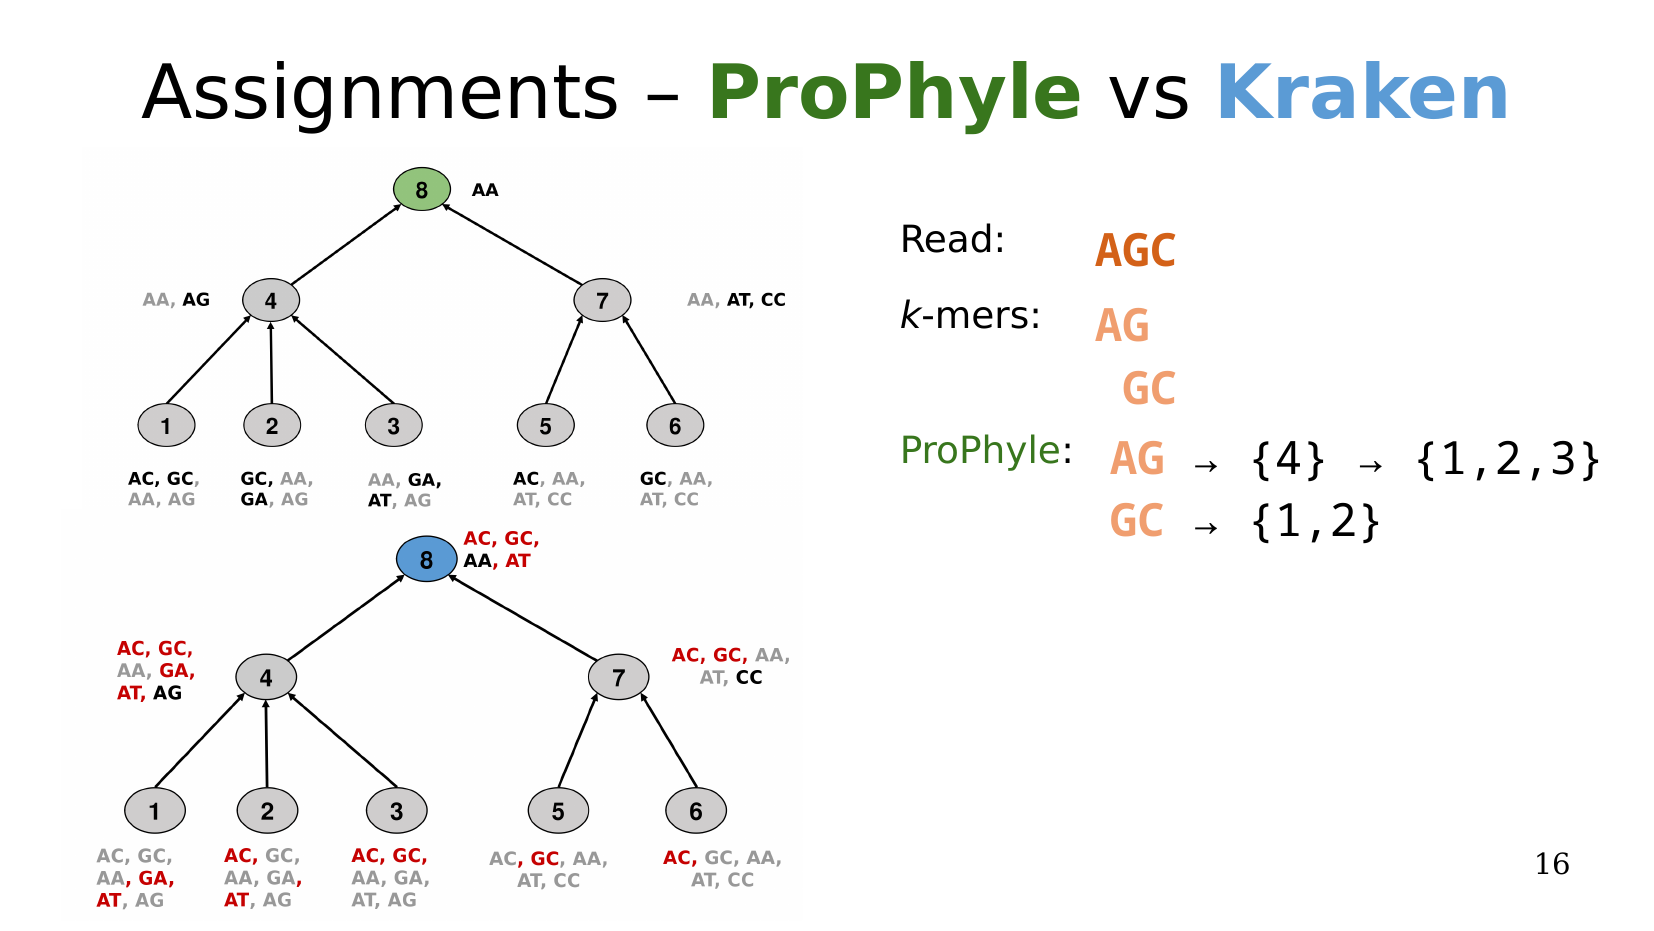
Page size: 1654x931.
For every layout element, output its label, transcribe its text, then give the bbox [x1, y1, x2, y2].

text_box AG → {4} → {1,2,3} GC → {1,2} [1095, 417, 1580, 525]
text_box AG GC [1080, 285, 1185, 392]
text_box Read: [885, 210, 1022, 269]
text_box ProPhyle: [885, 421, 1089, 481]
picture [61, 147, 803, 921]
text_box AGC [1080, 210, 1185, 271]
title Assignments – ProPhyle vs Kraken [82, 15, 1571, 171]
text_box k-mers: [885, 286, 1058, 346]
